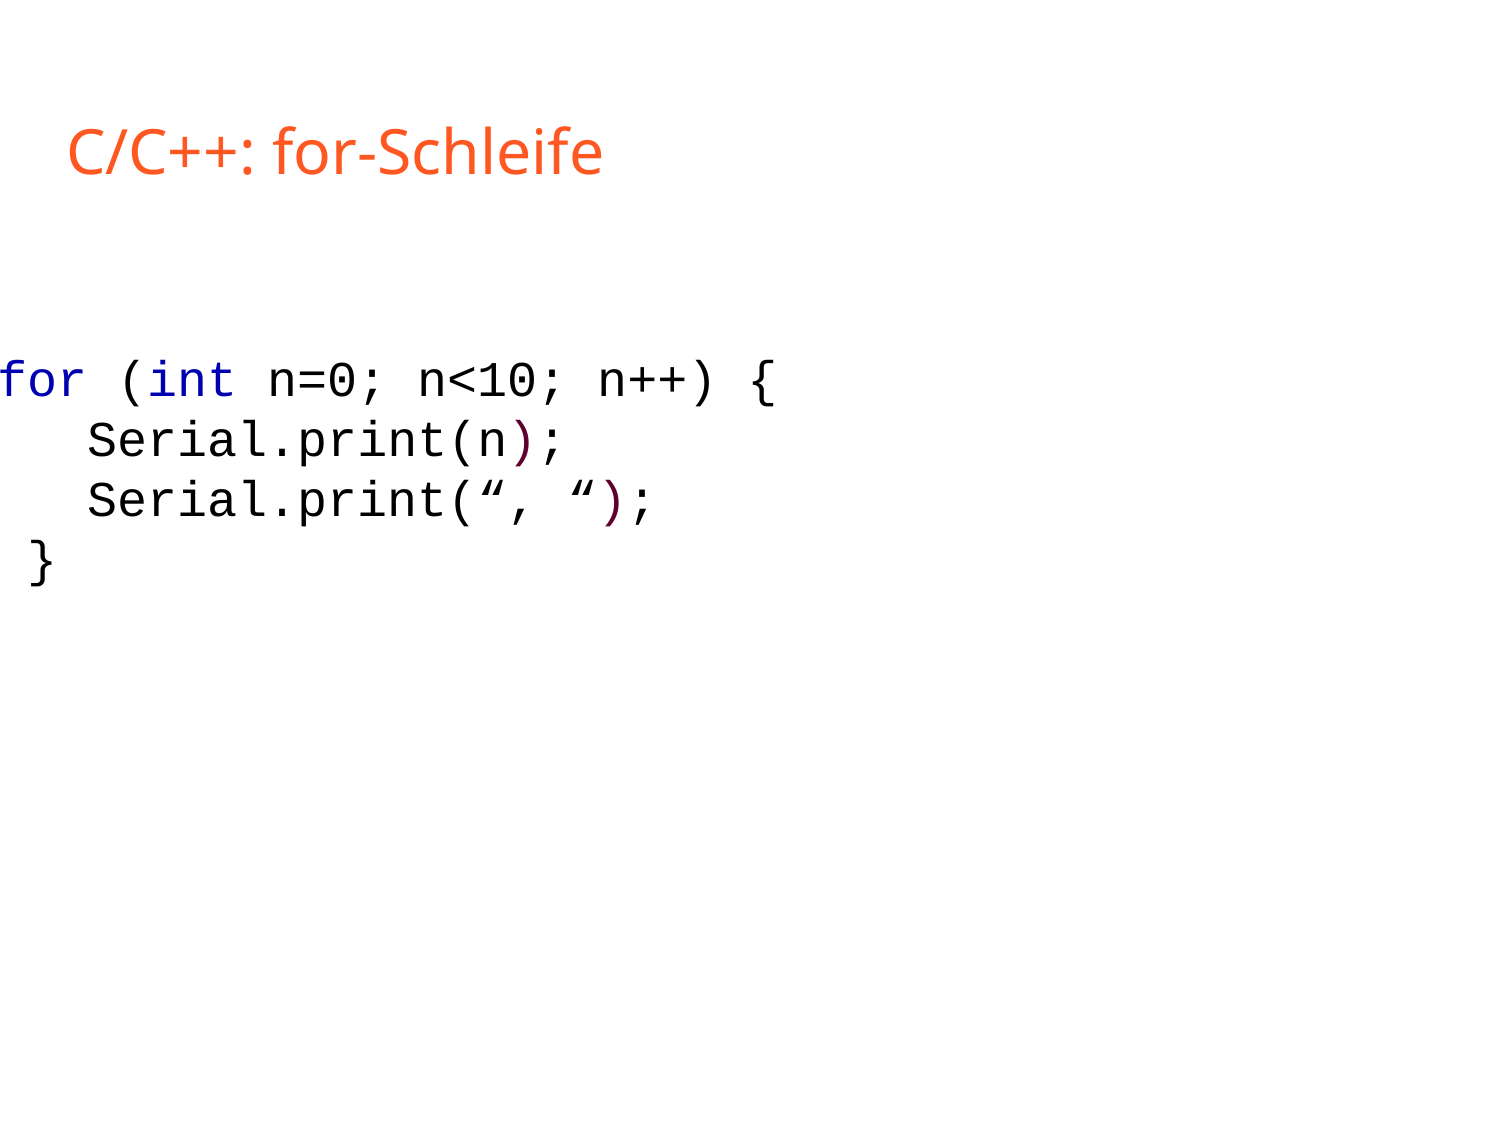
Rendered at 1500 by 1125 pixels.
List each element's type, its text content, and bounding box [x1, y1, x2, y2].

title C/C++: for-Schleife [51, 97, 1449, 223]
list for (int n=0; n<10; n++) { Serial.print(n); Serial.print(“, “); } [0, 331, 1350, 1079]
